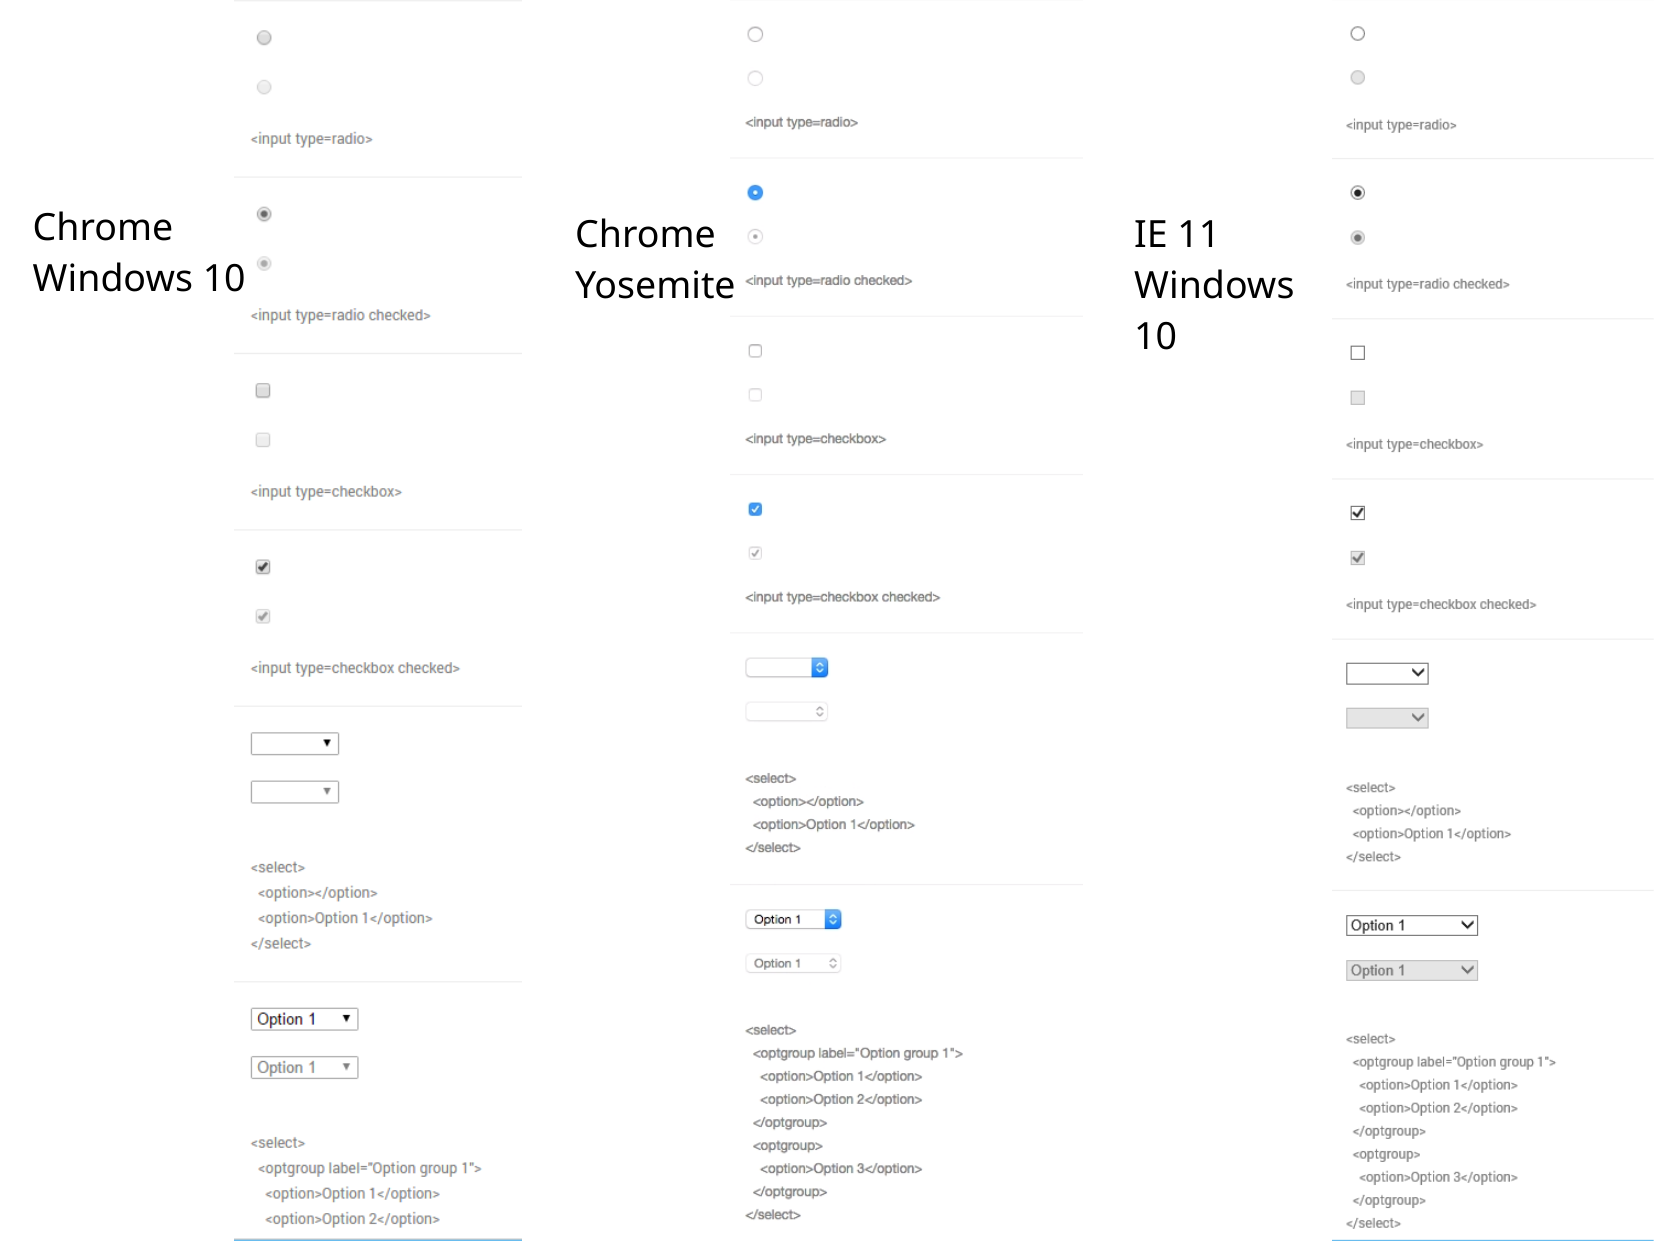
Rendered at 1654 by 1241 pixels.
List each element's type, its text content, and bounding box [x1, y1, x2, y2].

picture [234, 0, 522, 1241]
text_box Chrome Yosemite [560, 200, 819, 307]
text_box IE 11 Windows 10 [1119, 200, 1335, 307]
picture [1332, 0, 1654, 1241]
text_box Chrome Windows 10 [17, 192, 277, 299]
picture [730, 0, 1083, 1238]
